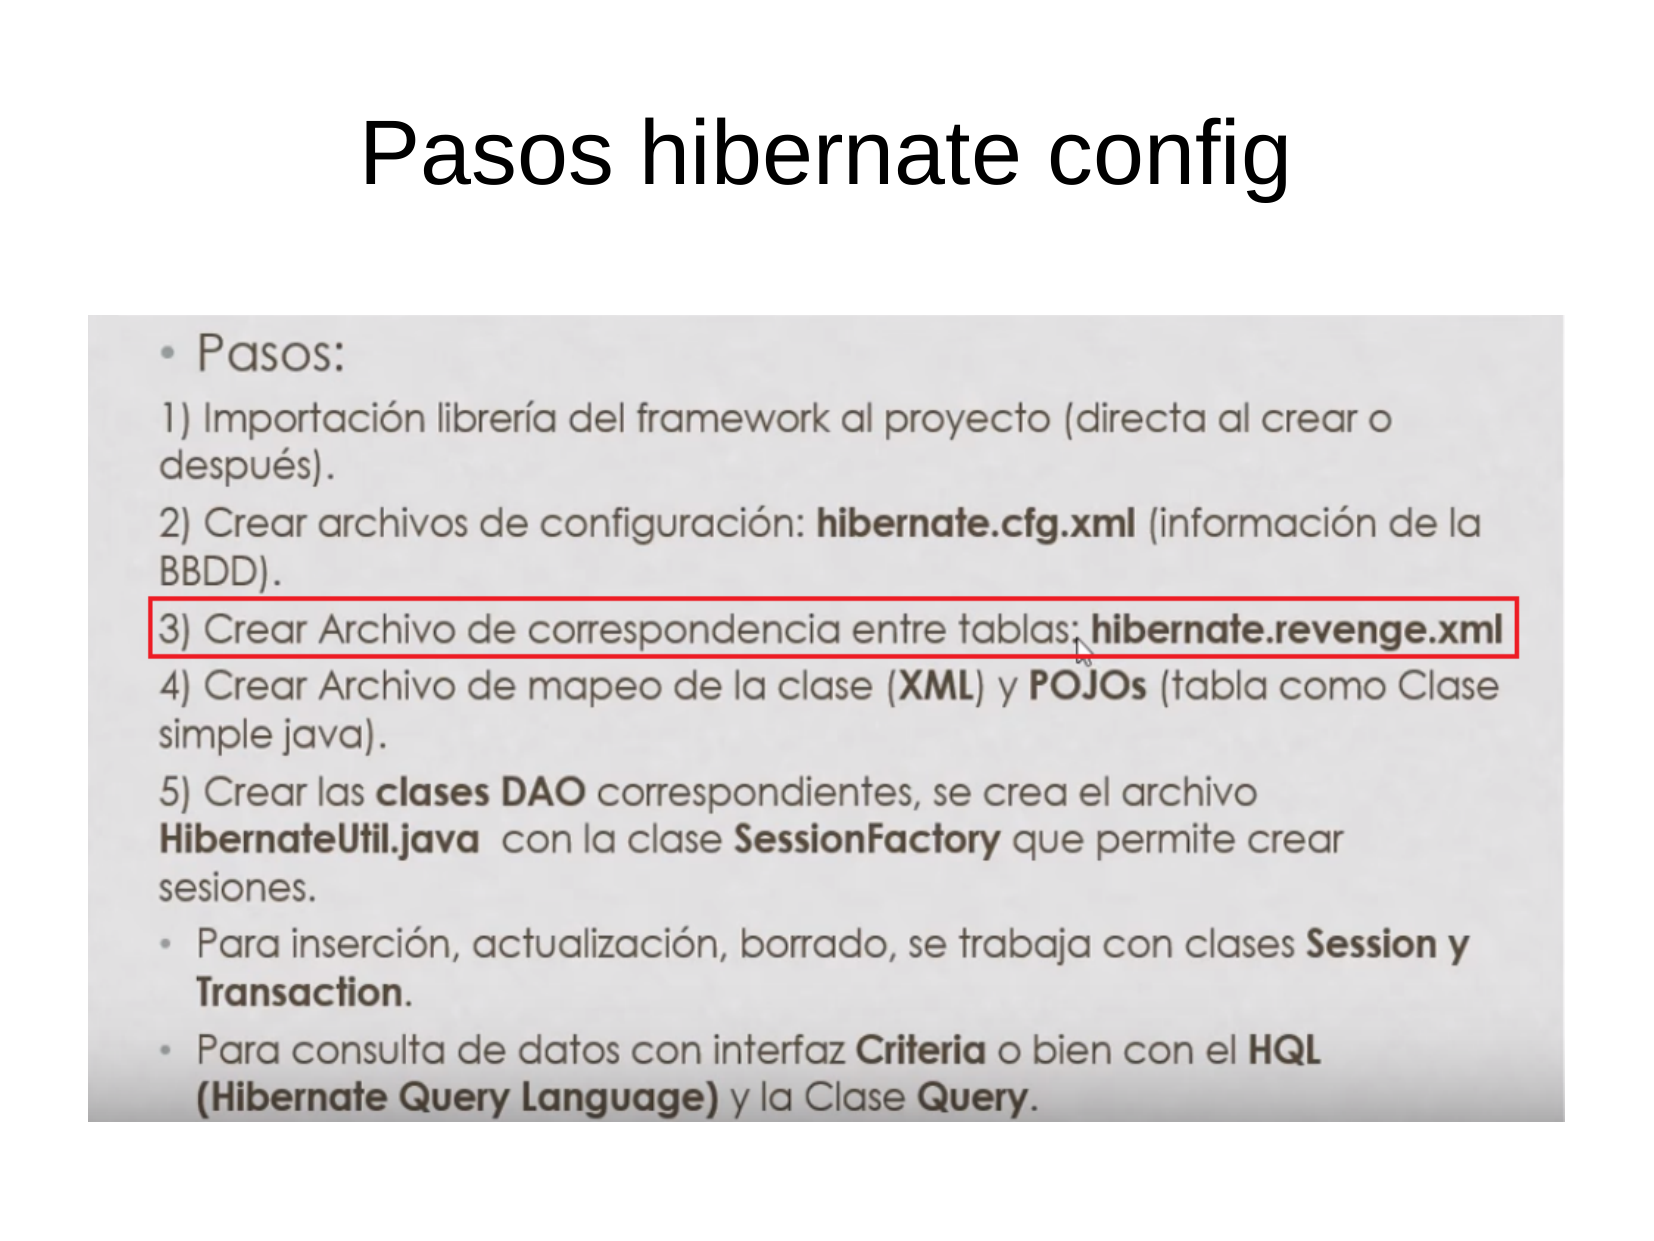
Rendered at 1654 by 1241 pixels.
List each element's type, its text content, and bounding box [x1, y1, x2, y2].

title Pasos hibernate config [82, 49, 1571, 257]
picture [88, 315, 1565, 1123]
